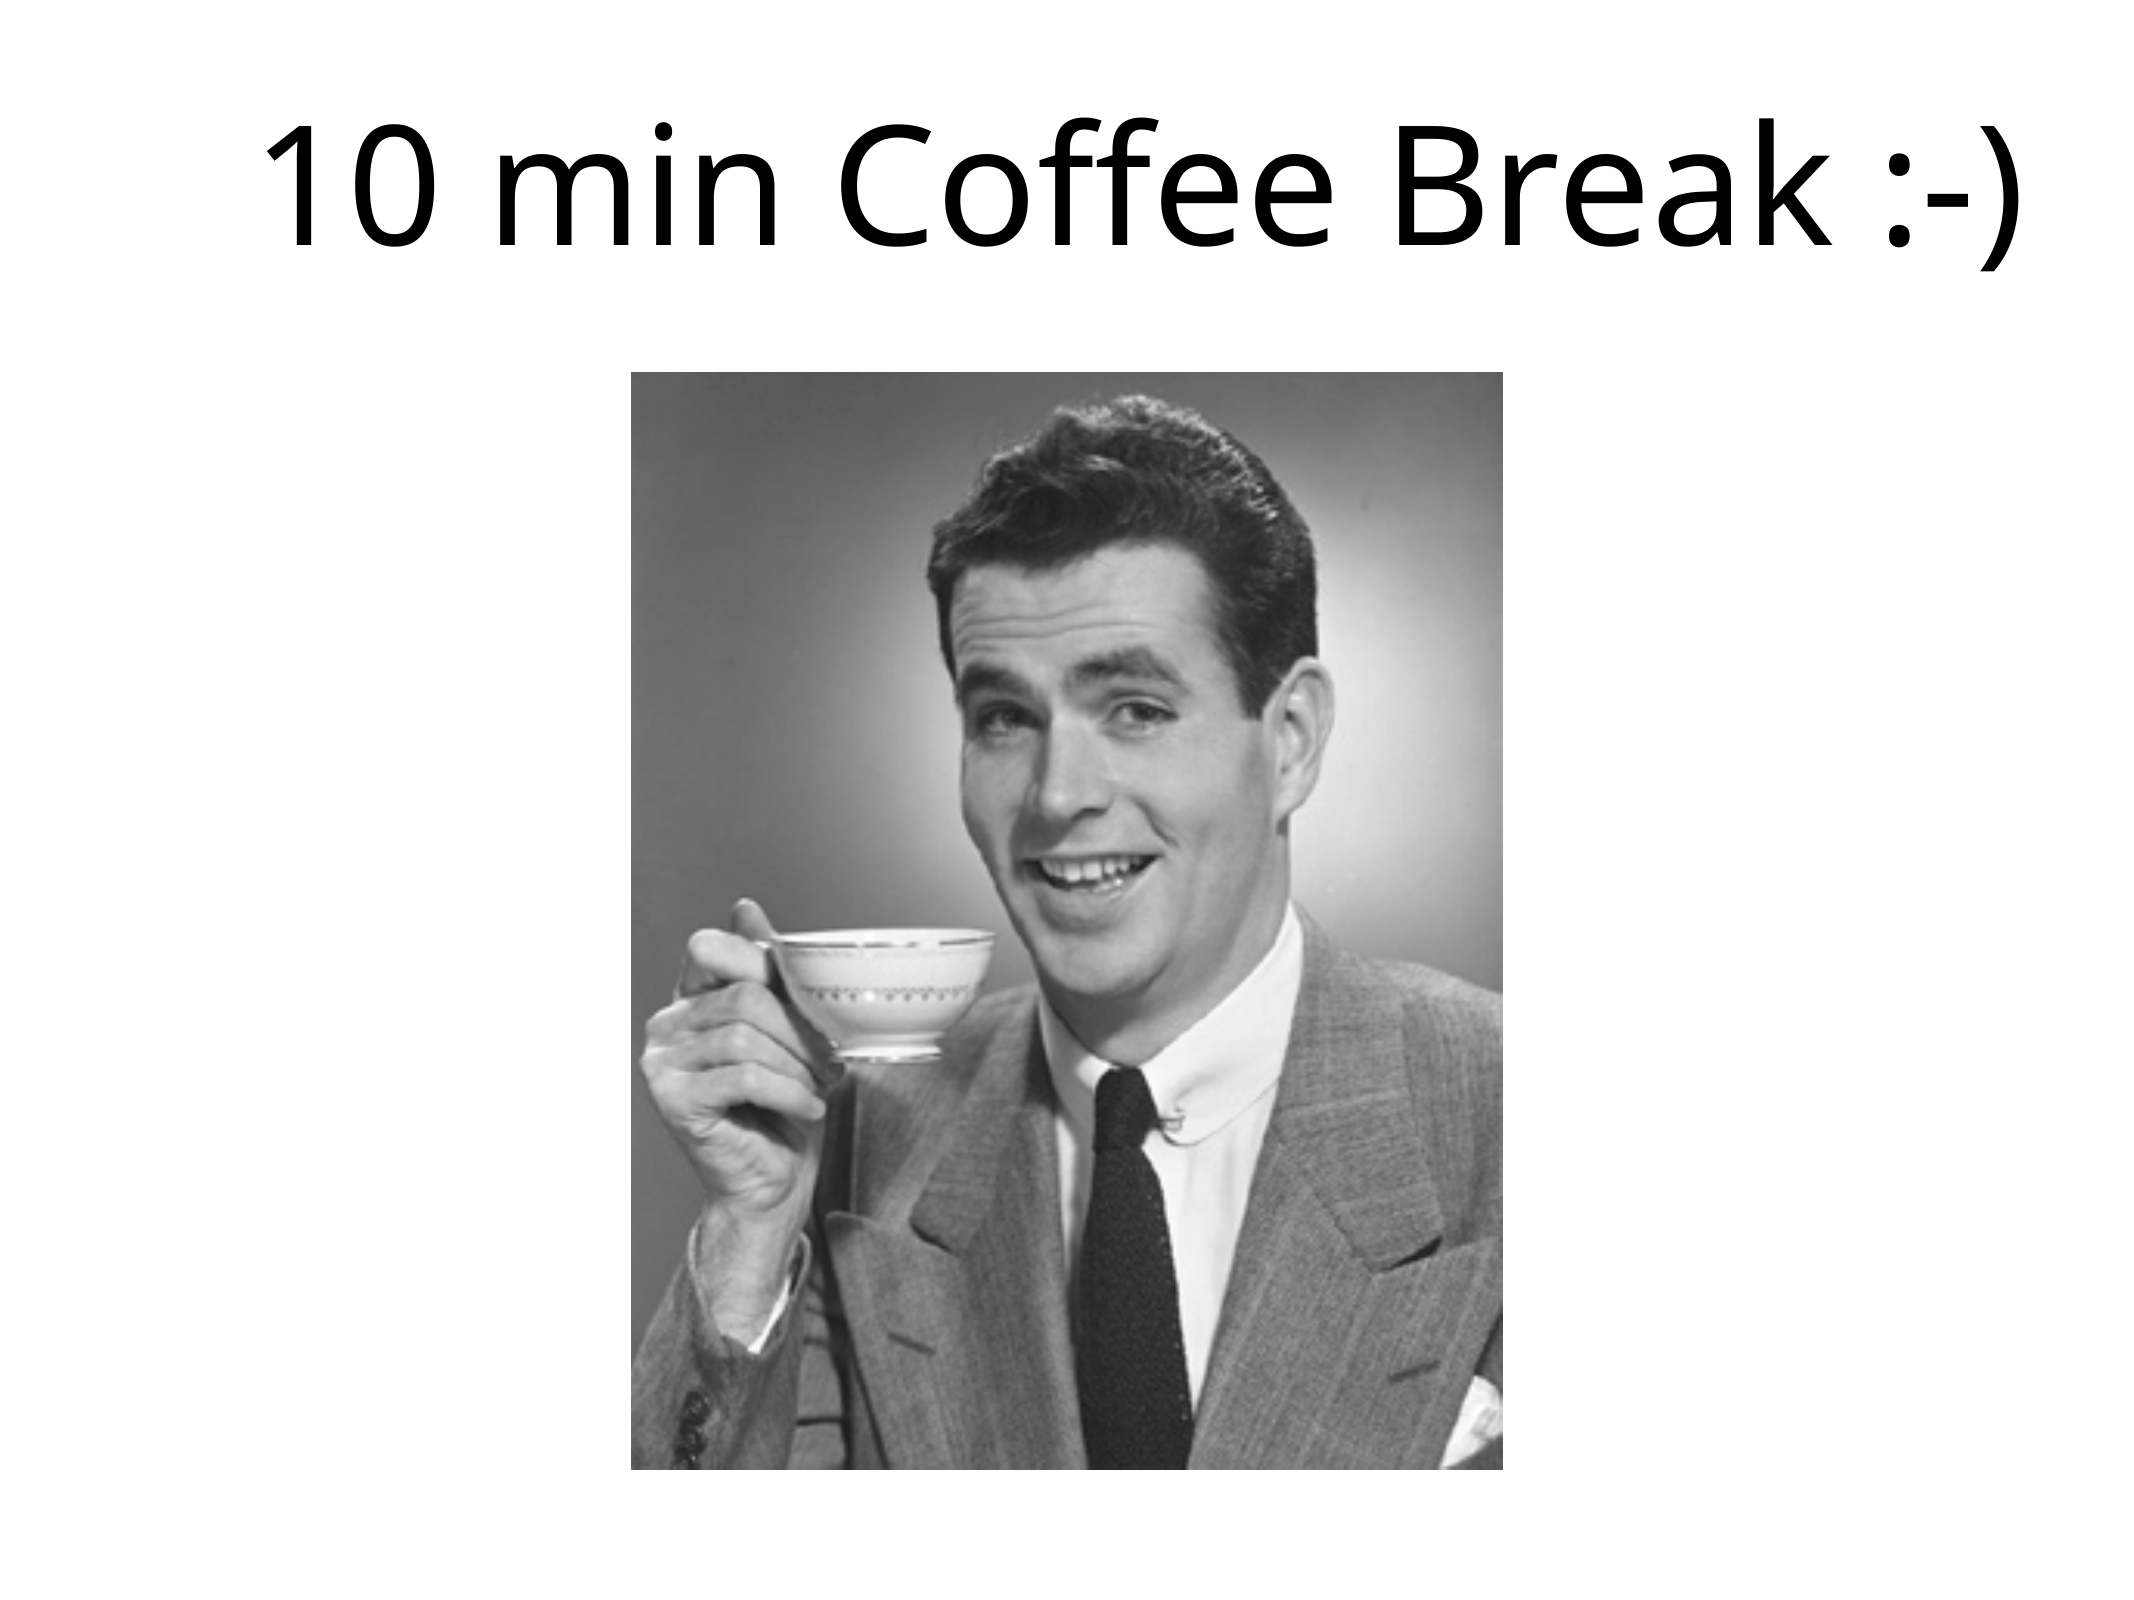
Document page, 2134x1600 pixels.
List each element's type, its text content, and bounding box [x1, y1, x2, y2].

picture [631, 372, 1503, 1470]
title 10 min Coffee Break :-) [206, 0, 2073, 391]
